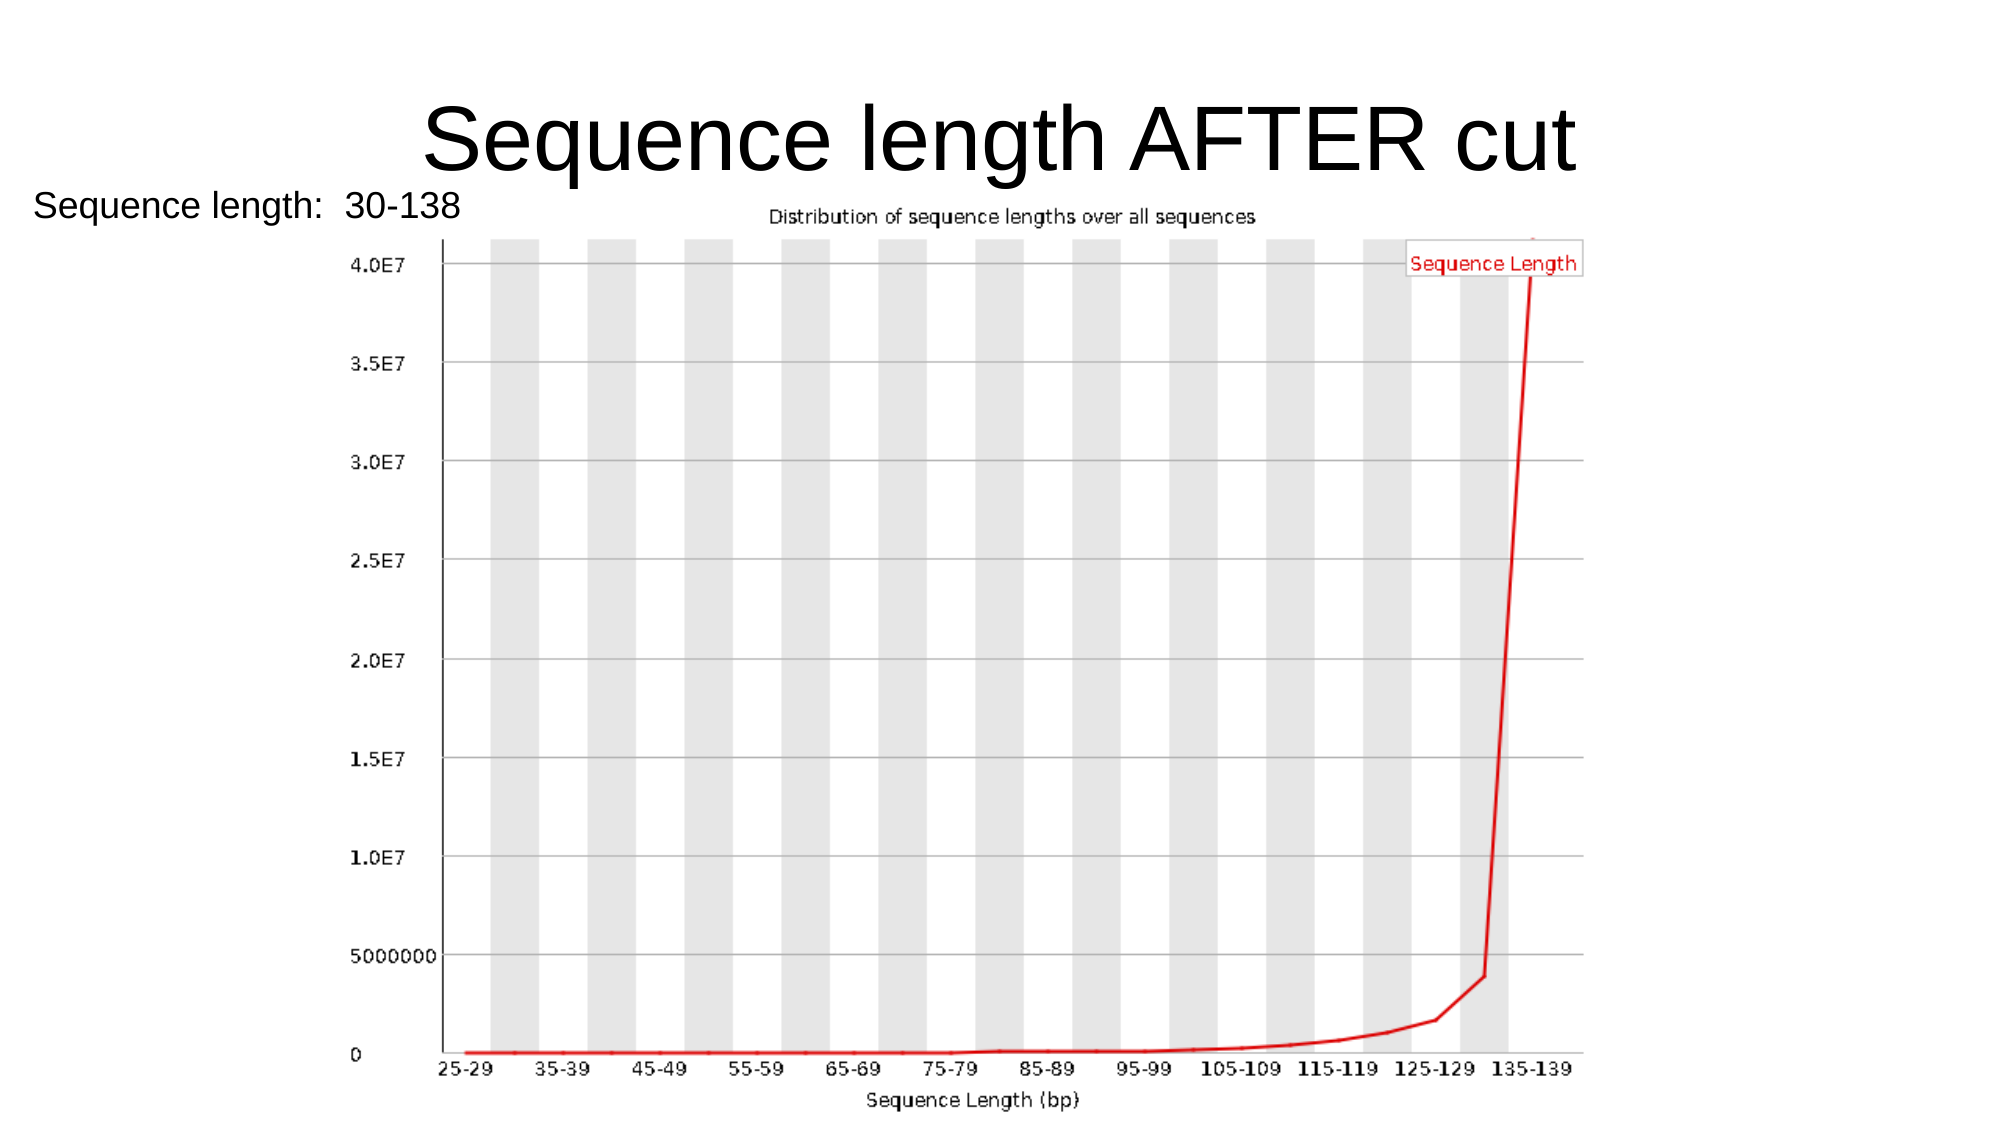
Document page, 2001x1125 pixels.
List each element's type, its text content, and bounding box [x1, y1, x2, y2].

title Sequence length AFTER cut [99, 44, 1901, 233]
picture [347, 233, 1598, 1115]
text_box Sequence length: 30-138 [18, 177, 508, 234]
